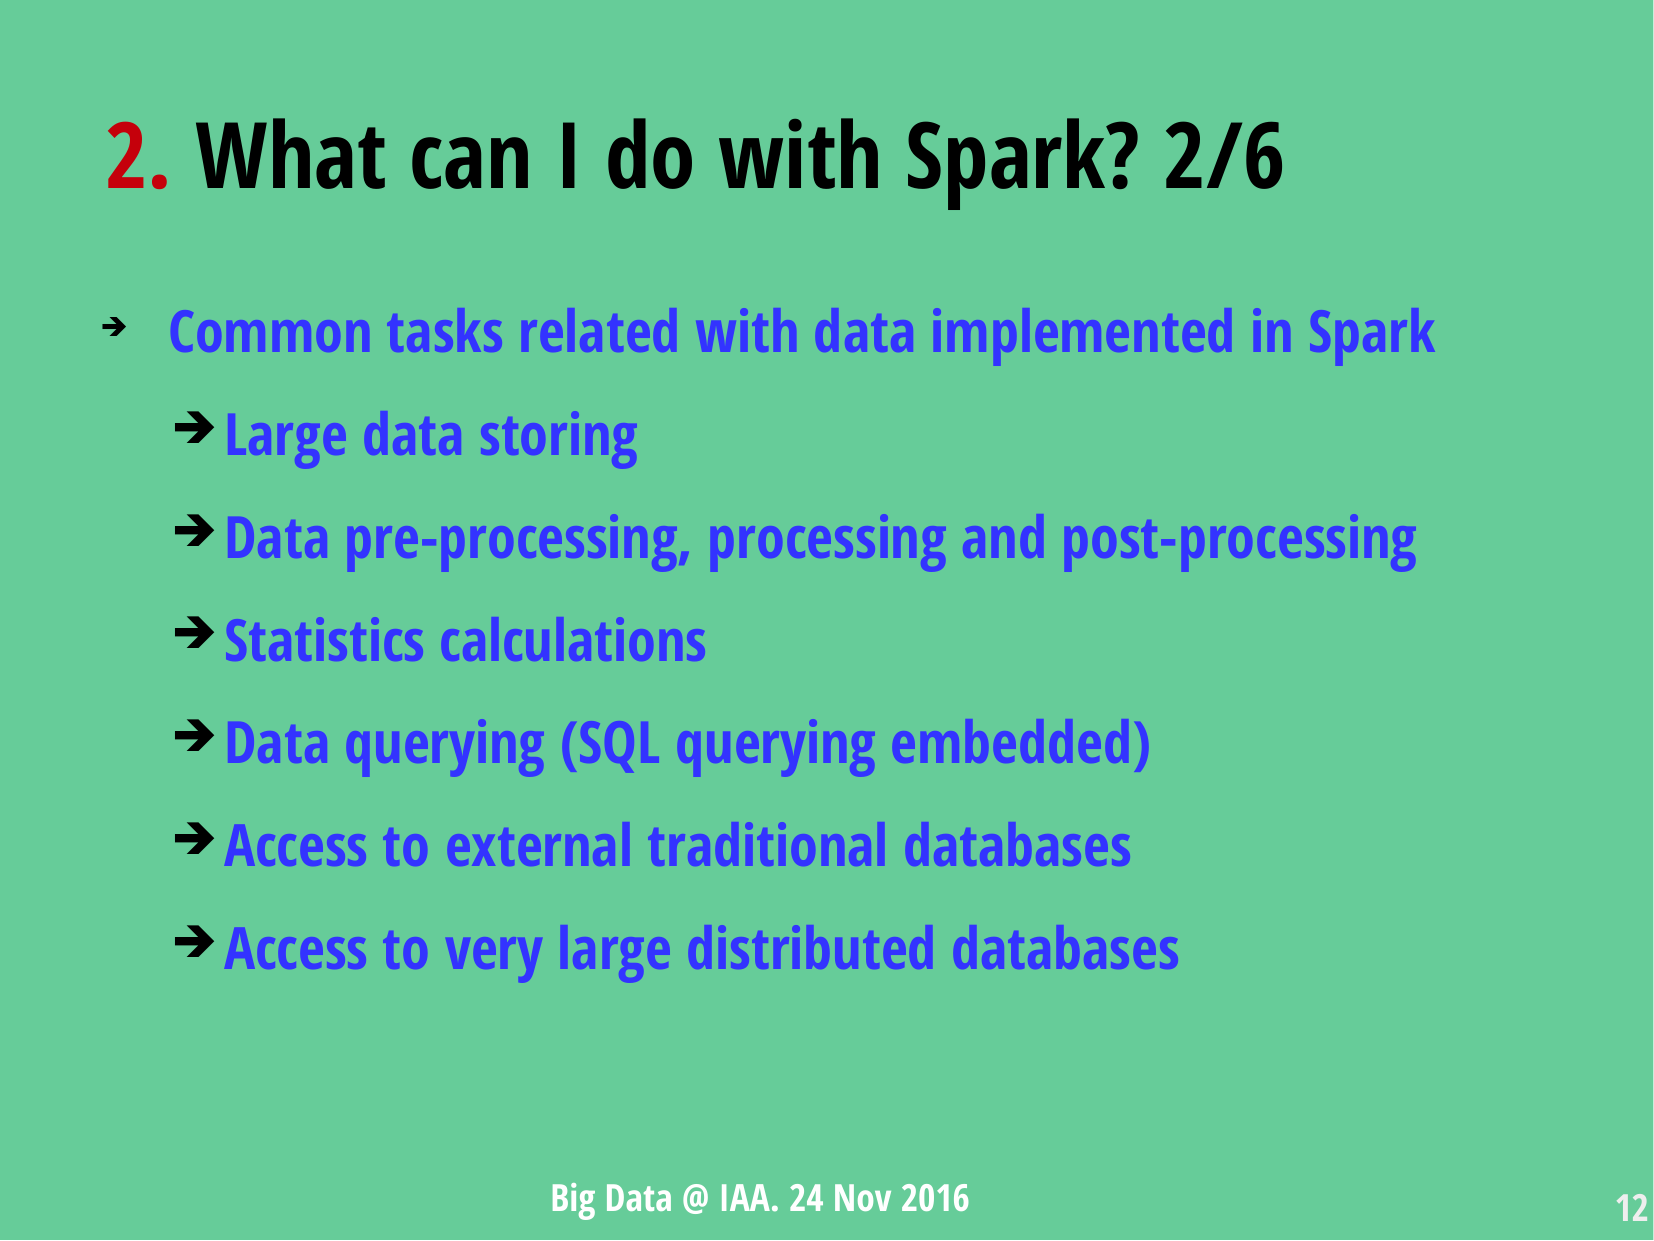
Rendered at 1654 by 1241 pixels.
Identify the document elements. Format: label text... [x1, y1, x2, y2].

list Common tasks related with data implemented in Spark Large data storing Data pre-processing, processing and post-processing Statistics calculations Data querying (SQL querying embedded) Access to external traditional databases Access to very large distributed databases [82, 290, 1571, 1010]
title 2. What can I do with Spark? 2/6 [82, 49, 1571, 257]
